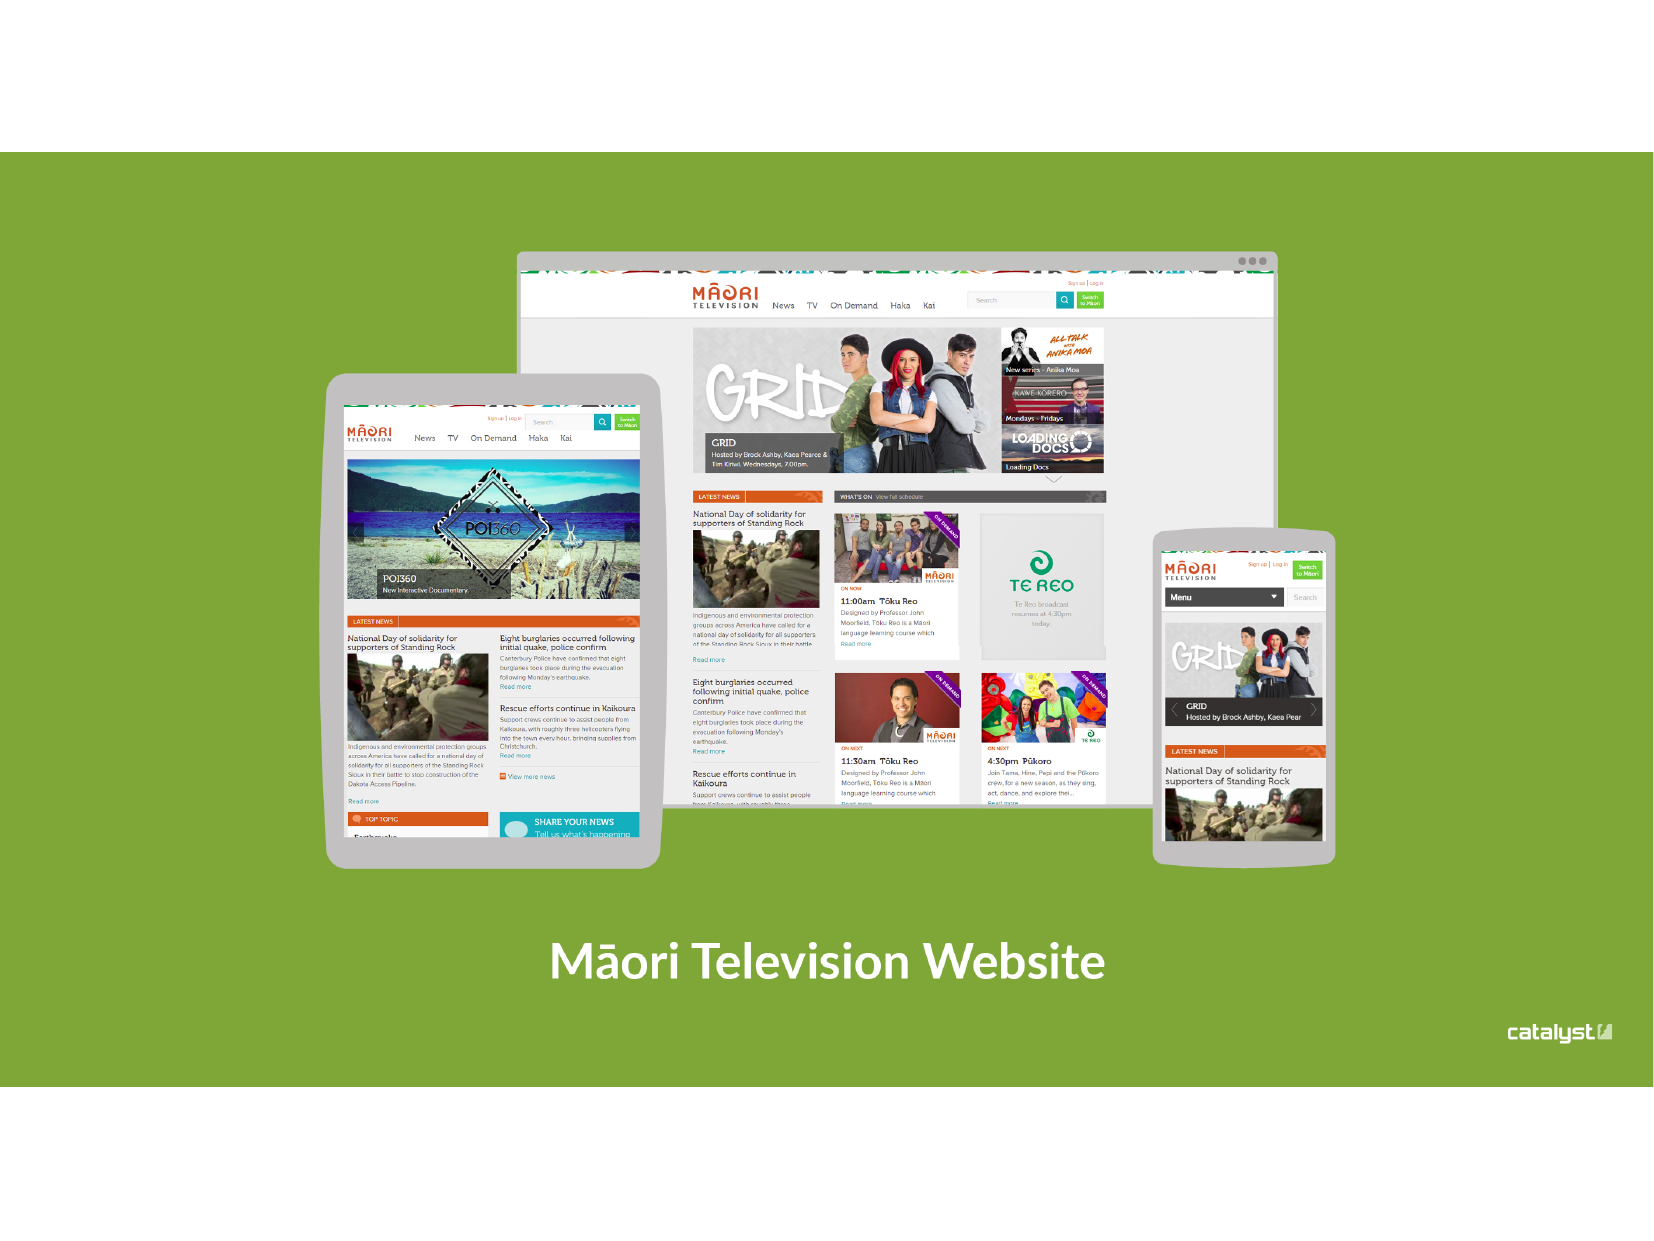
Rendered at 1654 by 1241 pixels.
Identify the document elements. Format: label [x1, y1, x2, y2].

picture [0, 152, 1654, 1087]
